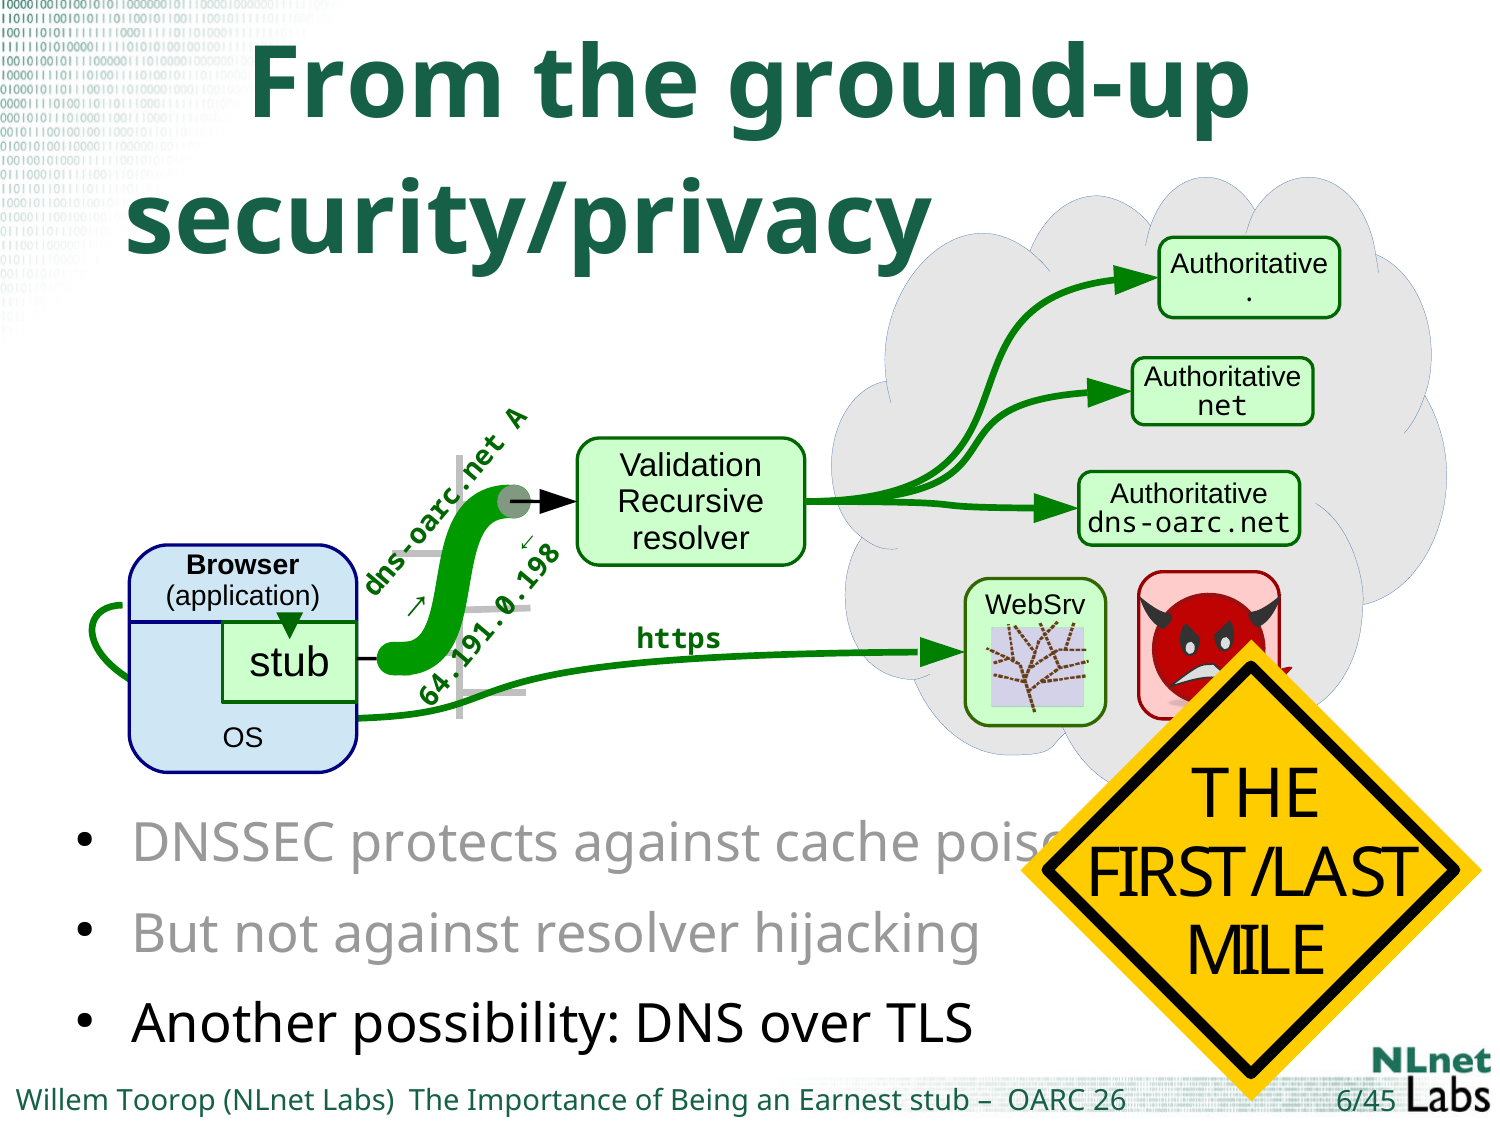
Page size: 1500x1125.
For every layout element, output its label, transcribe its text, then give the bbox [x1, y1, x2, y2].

picture [957, 1096, 966, 1108]
title From the ground-up security/privacy [75, 31, 1425, 263]
list DNSSEC protects against cache poisoning But not against resolver hijacking Another possibility: DNS over TLS [75, 803, 1020, 1088]
picture [0, 0, 1492, 1124]
